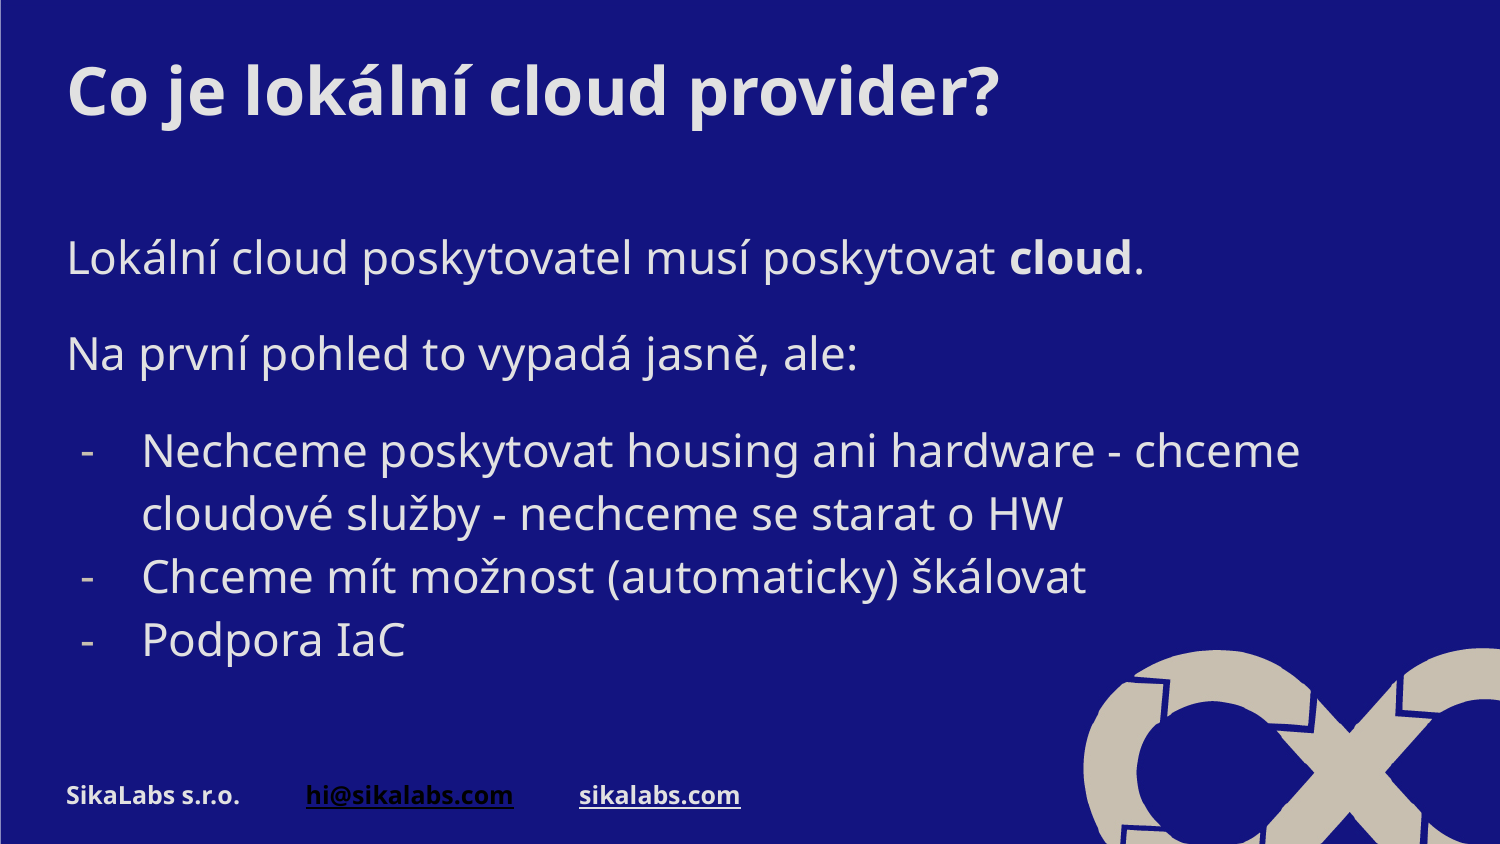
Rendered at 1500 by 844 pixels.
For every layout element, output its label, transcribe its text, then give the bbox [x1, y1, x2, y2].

picture [0, 0, 1500, 844]
list Lokální cloud poskytovatel musí poskytovat cloud. Na první pohled to vypadá jasně, ale: Nechceme poskytovat housing ani hardware - chceme cloudové služby - nechceme se starat o HW Chceme mít možnost (automaticky) škálovat Podpora IaC [51, 205, 1437, 688]
title Co je lokální cloud provider? [51, 33, 1449, 128]
